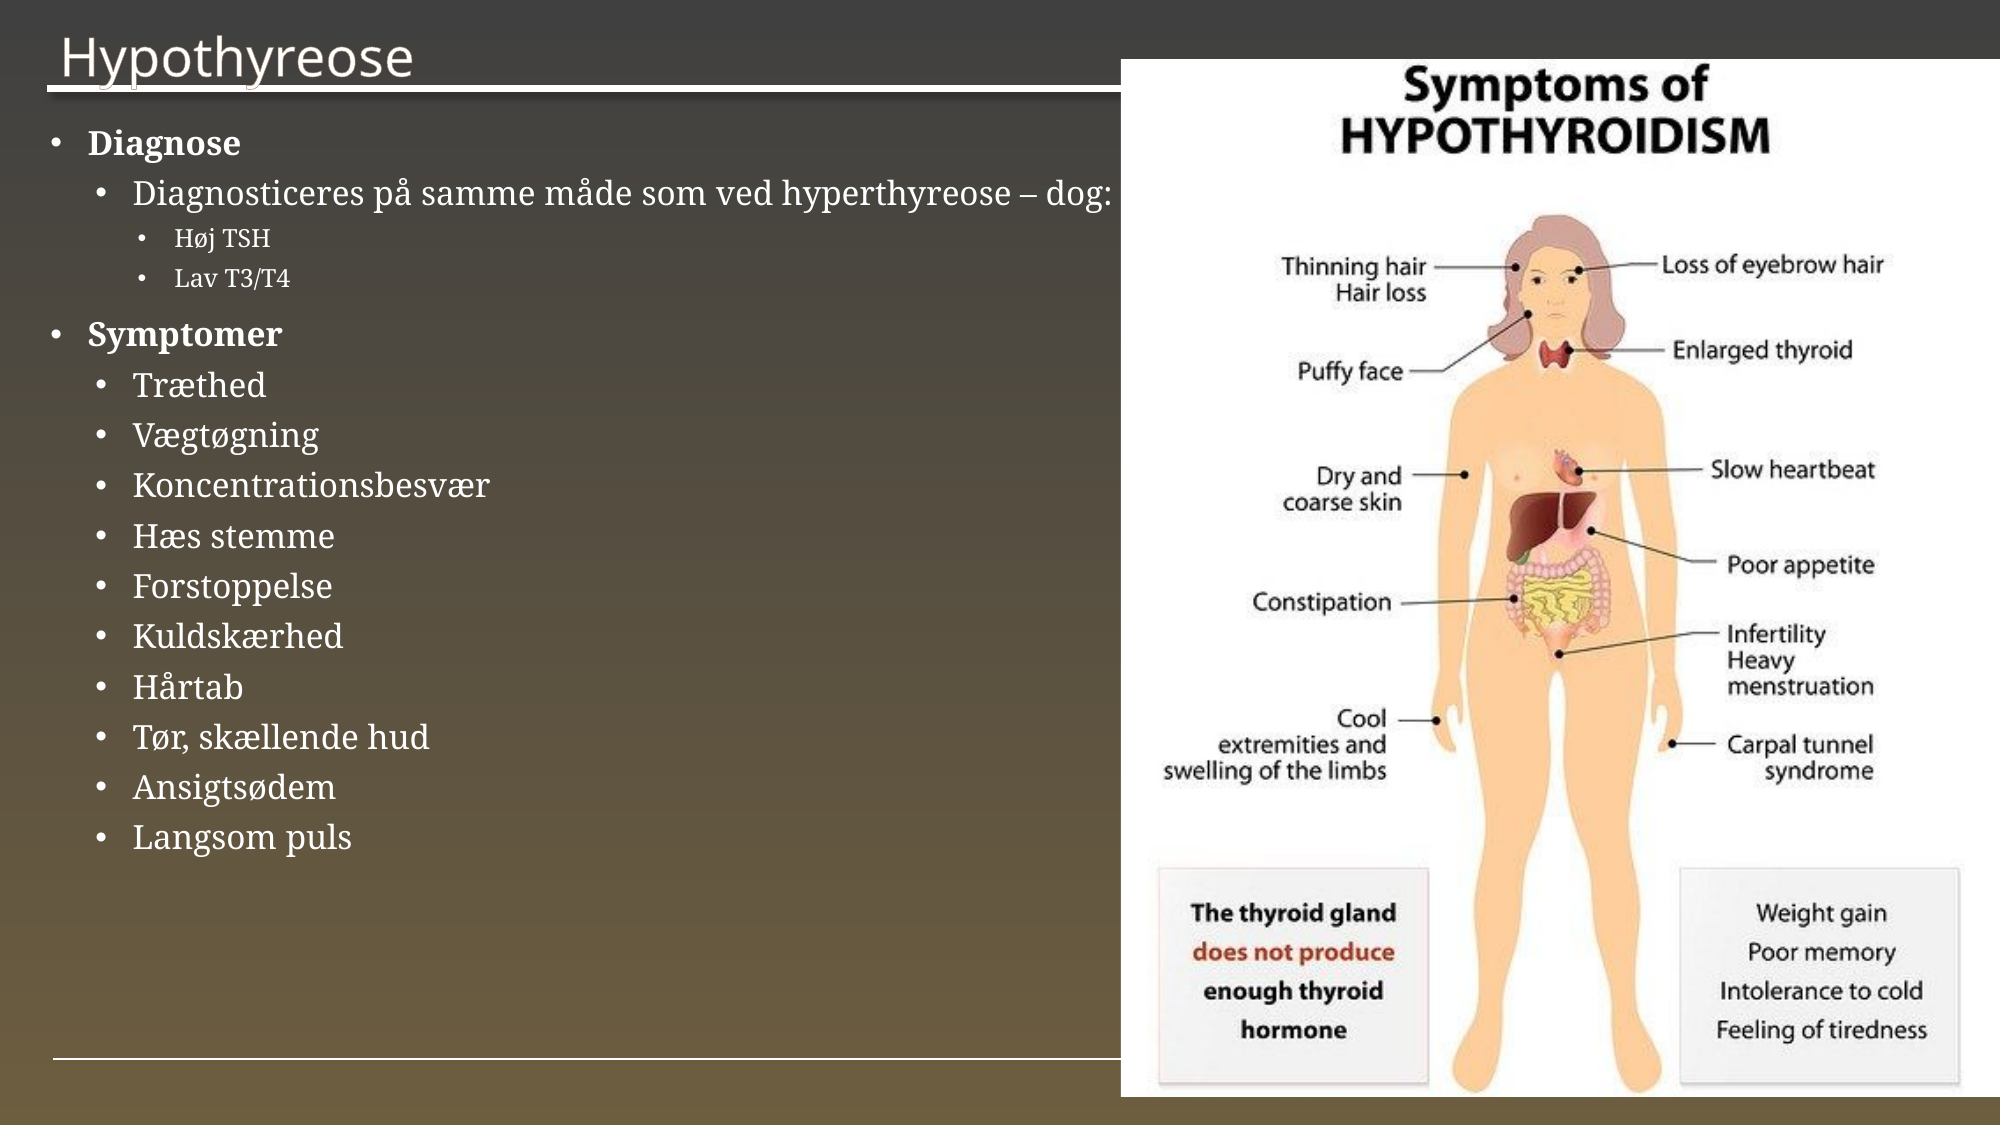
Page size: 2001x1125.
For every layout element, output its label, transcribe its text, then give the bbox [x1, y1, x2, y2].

title Hypothyreose [59, 29, 1021, 89]
picture [1120, 59, 2000, 1097]
list Diagnose Diagnosticeres på samme måde som ved hyperthyreose – dog: Høj TSH Lav T3/T4 Symptomer Træthed Vægtøgning Koncentrationsbesvær Hæs stemme Forstoppelse Kuldskærhed Hårtab Tør, skællende hud Ansigtsødem Langsom puls [50, 121, 1942, 1004]
